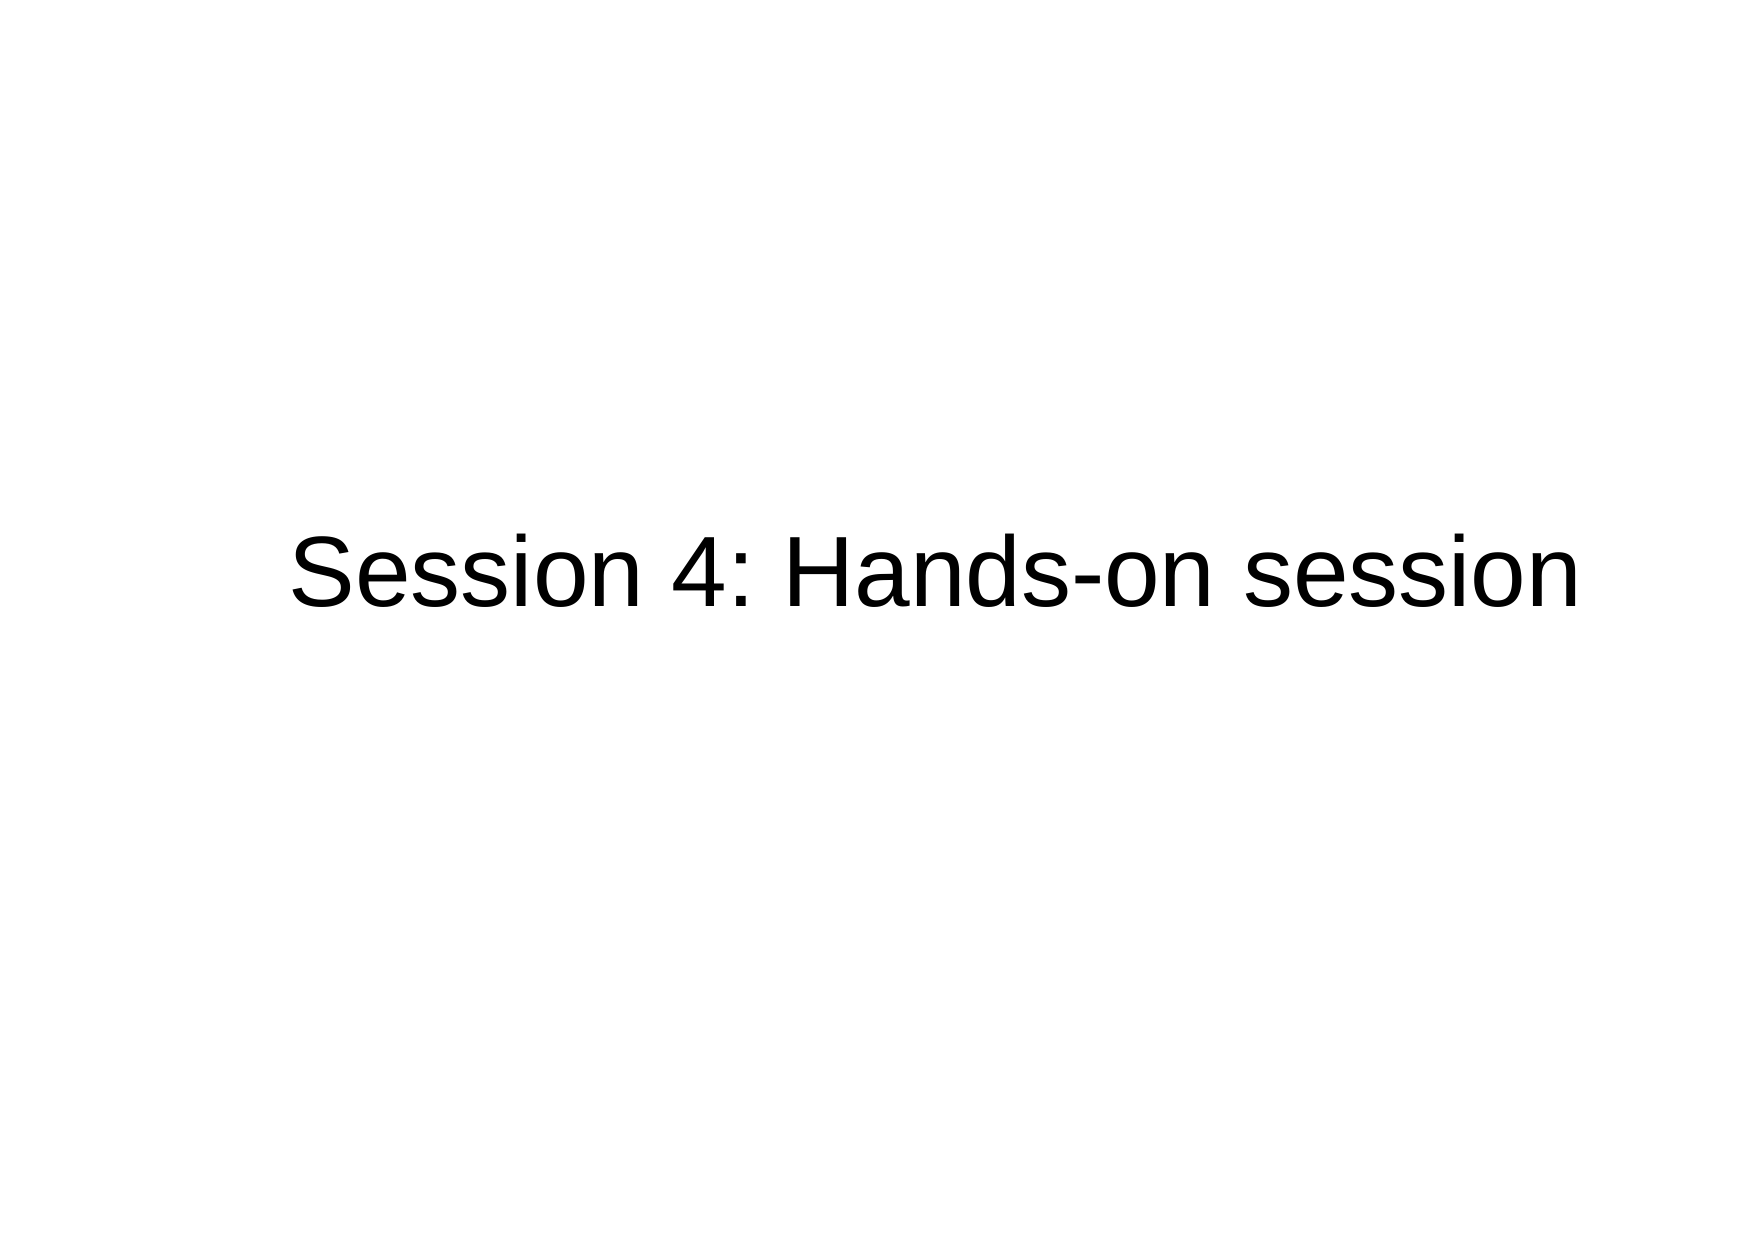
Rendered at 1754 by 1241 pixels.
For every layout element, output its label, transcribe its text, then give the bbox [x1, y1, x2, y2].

text_box Session 4: Hands-on session [274, 508, 1598, 635]
